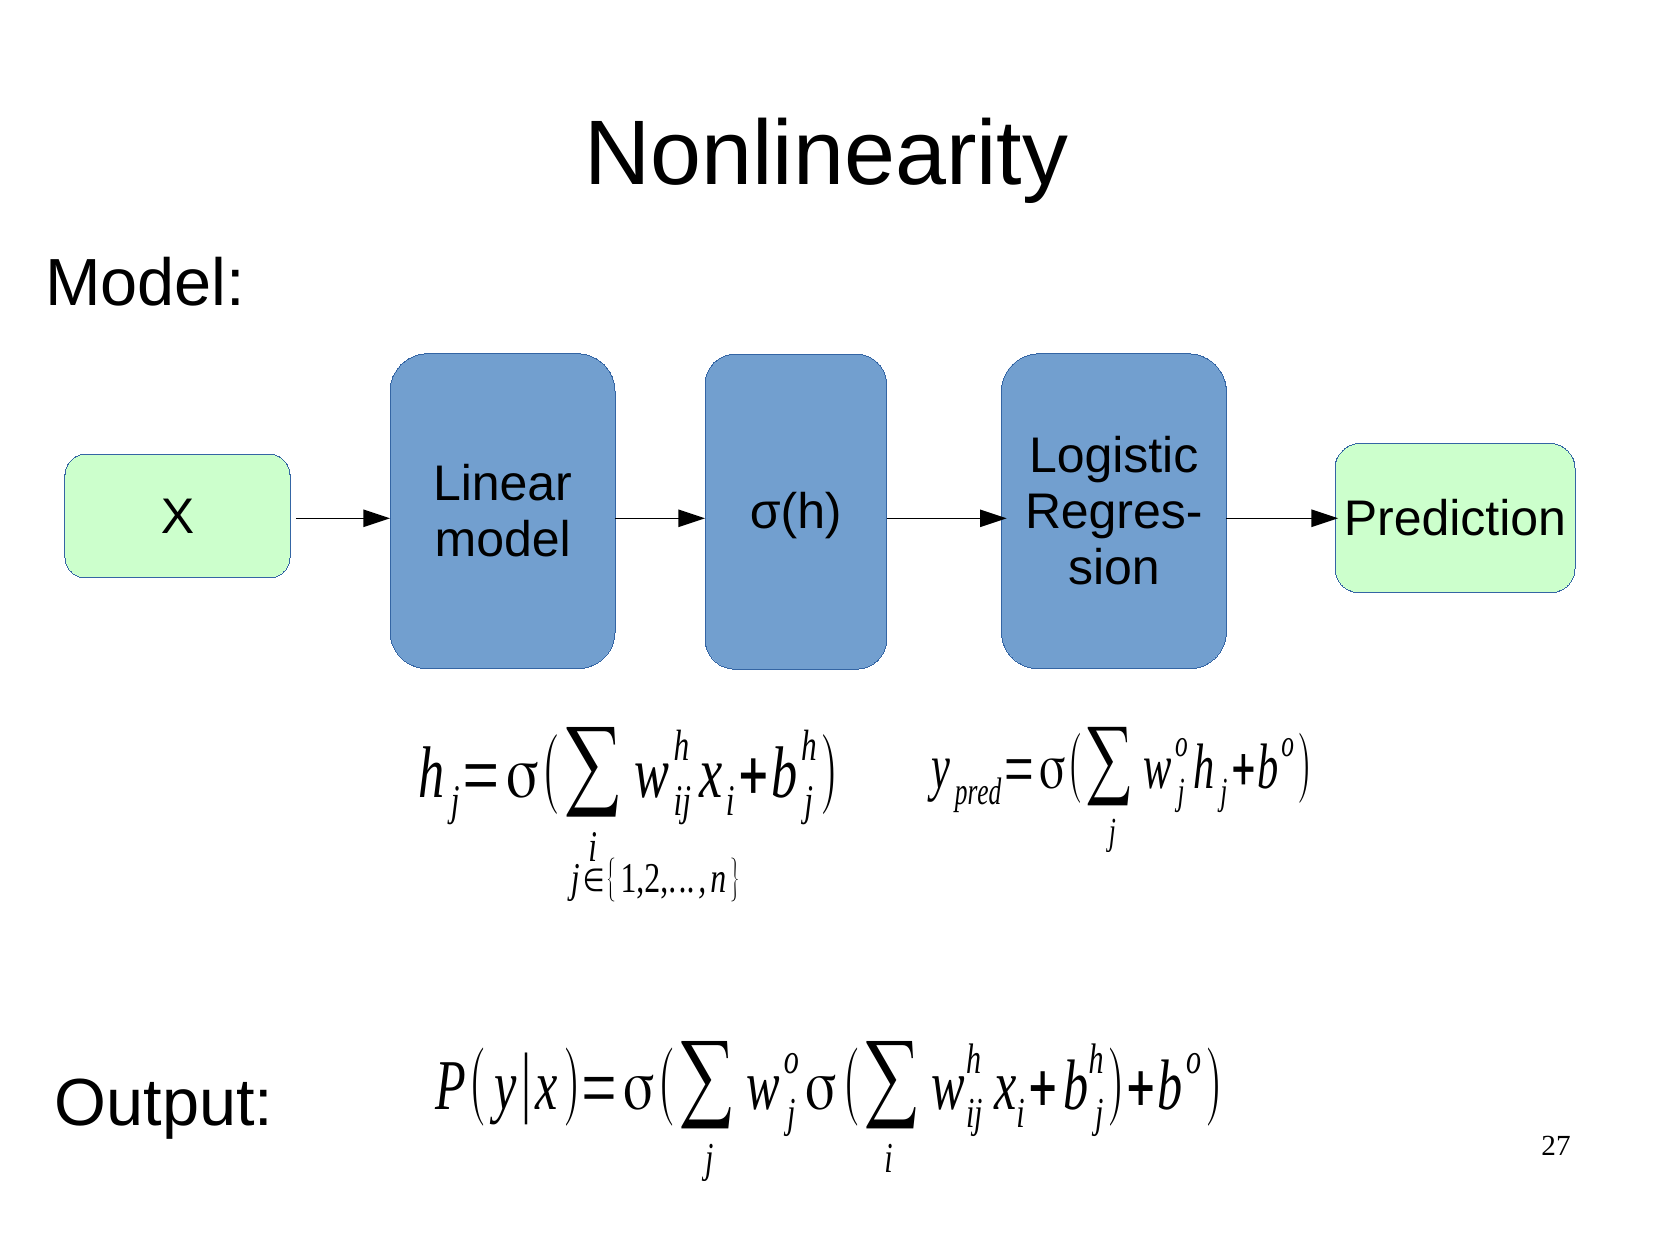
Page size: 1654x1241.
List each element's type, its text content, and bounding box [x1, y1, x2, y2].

chart [405, 719, 850, 905]
text_box Logistic Regres- sion [1001, 353, 1227, 669]
text_box Prediction [1335, 443, 1576, 593]
text_box σ(h) [705, 354, 887, 670]
title Nonlinearity [82, 49, 1571, 257]
chart [419, 1033, 1233, 1181]
text_box Model: [45, 230, 676, 334]
text_box Output: [54, 1065, 376, 1141]
text_box Linear model [390, 353, 616, 669]
text_box X [64, 454, 291, 578]
chart [915, 720, 1322, 852]
